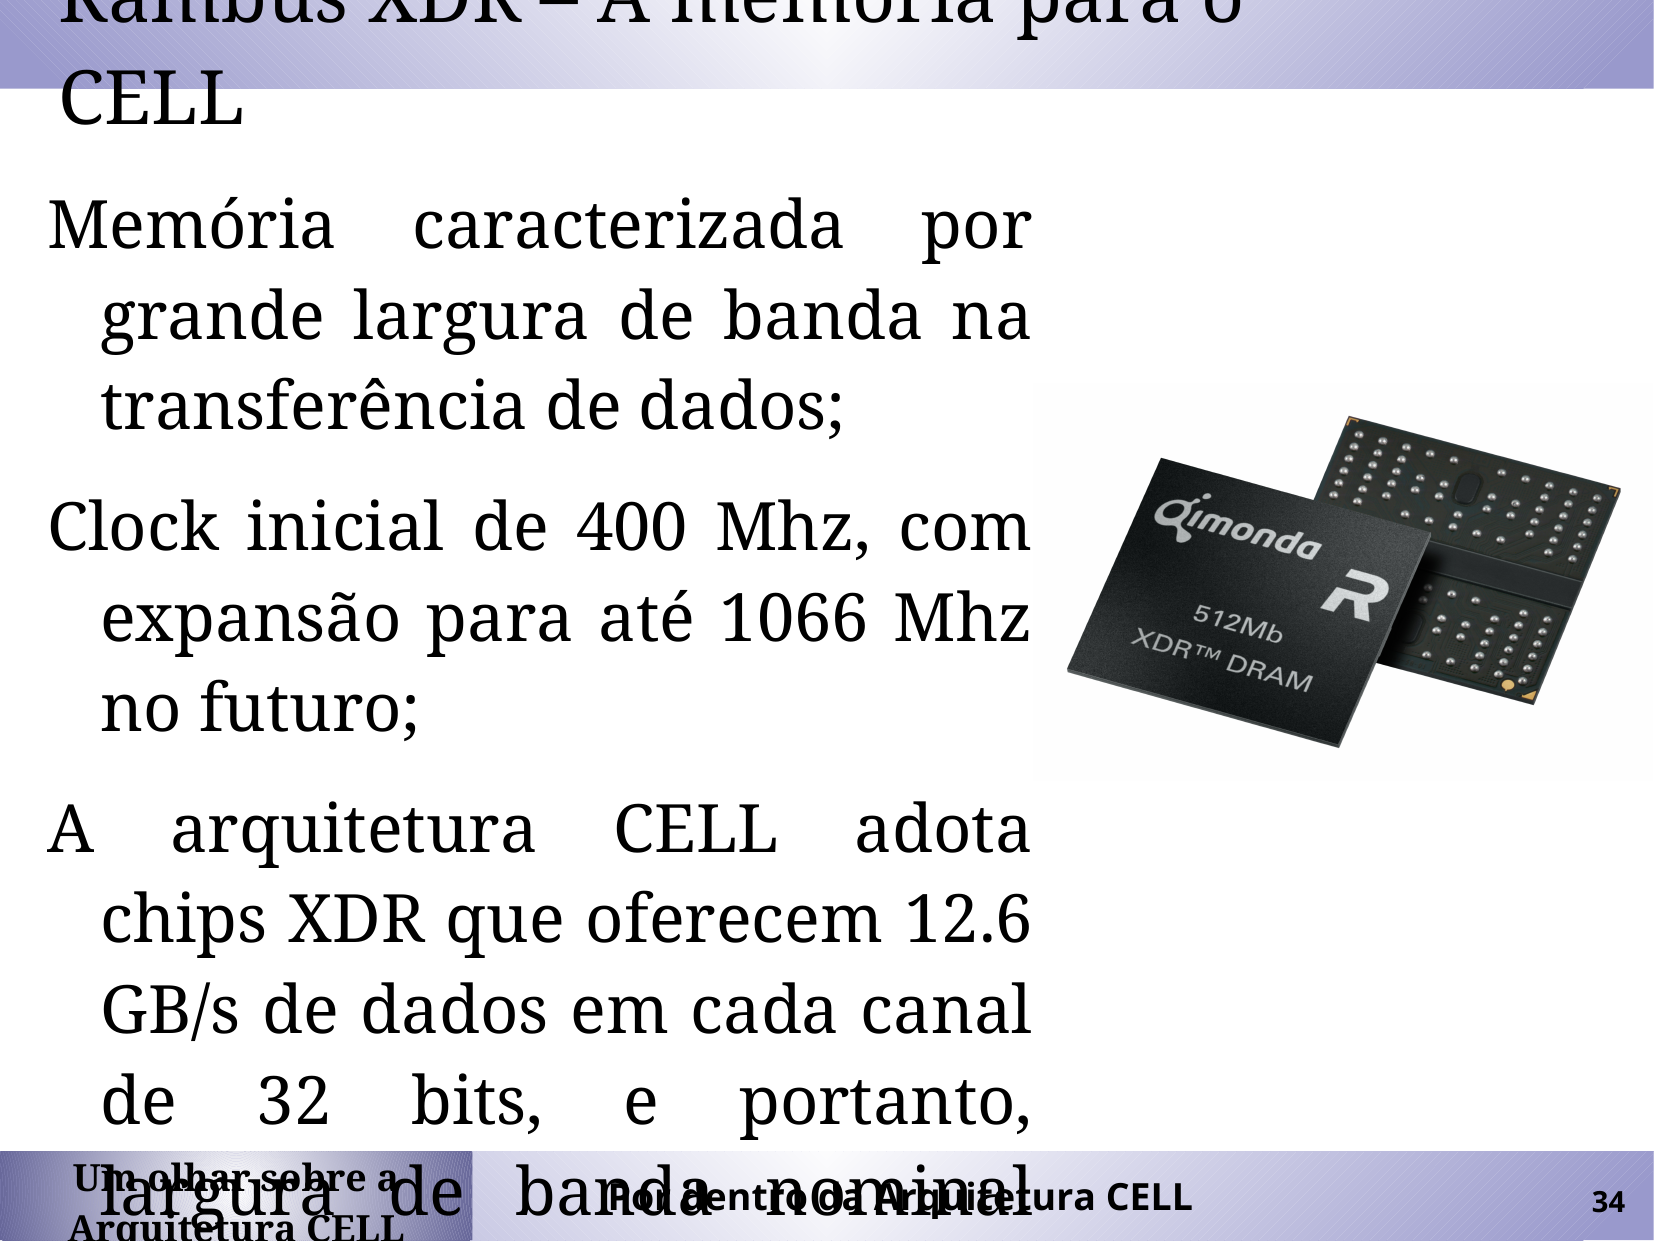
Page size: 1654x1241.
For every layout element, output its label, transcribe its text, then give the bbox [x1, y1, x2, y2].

title Rambus XDR – A memória para o CELL [59, 0, 1447, 89]
text_box Por dentro da Arquitetura CELL [501, 1151, 1300, 1241]
picture [1033, 383, 1654, 781]
list Memória caracterizada por grande largura de banda na transferência de dados; Clock inicial de 400 Mhz, com expansão para até 1066 Mhz no futuro; A arquitetura CELL adota chips XDR que oferecem 12.6 GB/s de dados em cada canal de 32 bits, e portanto, largura de banda nominal total de 25.6 GB/s; [29, 177, 1034, 996]
